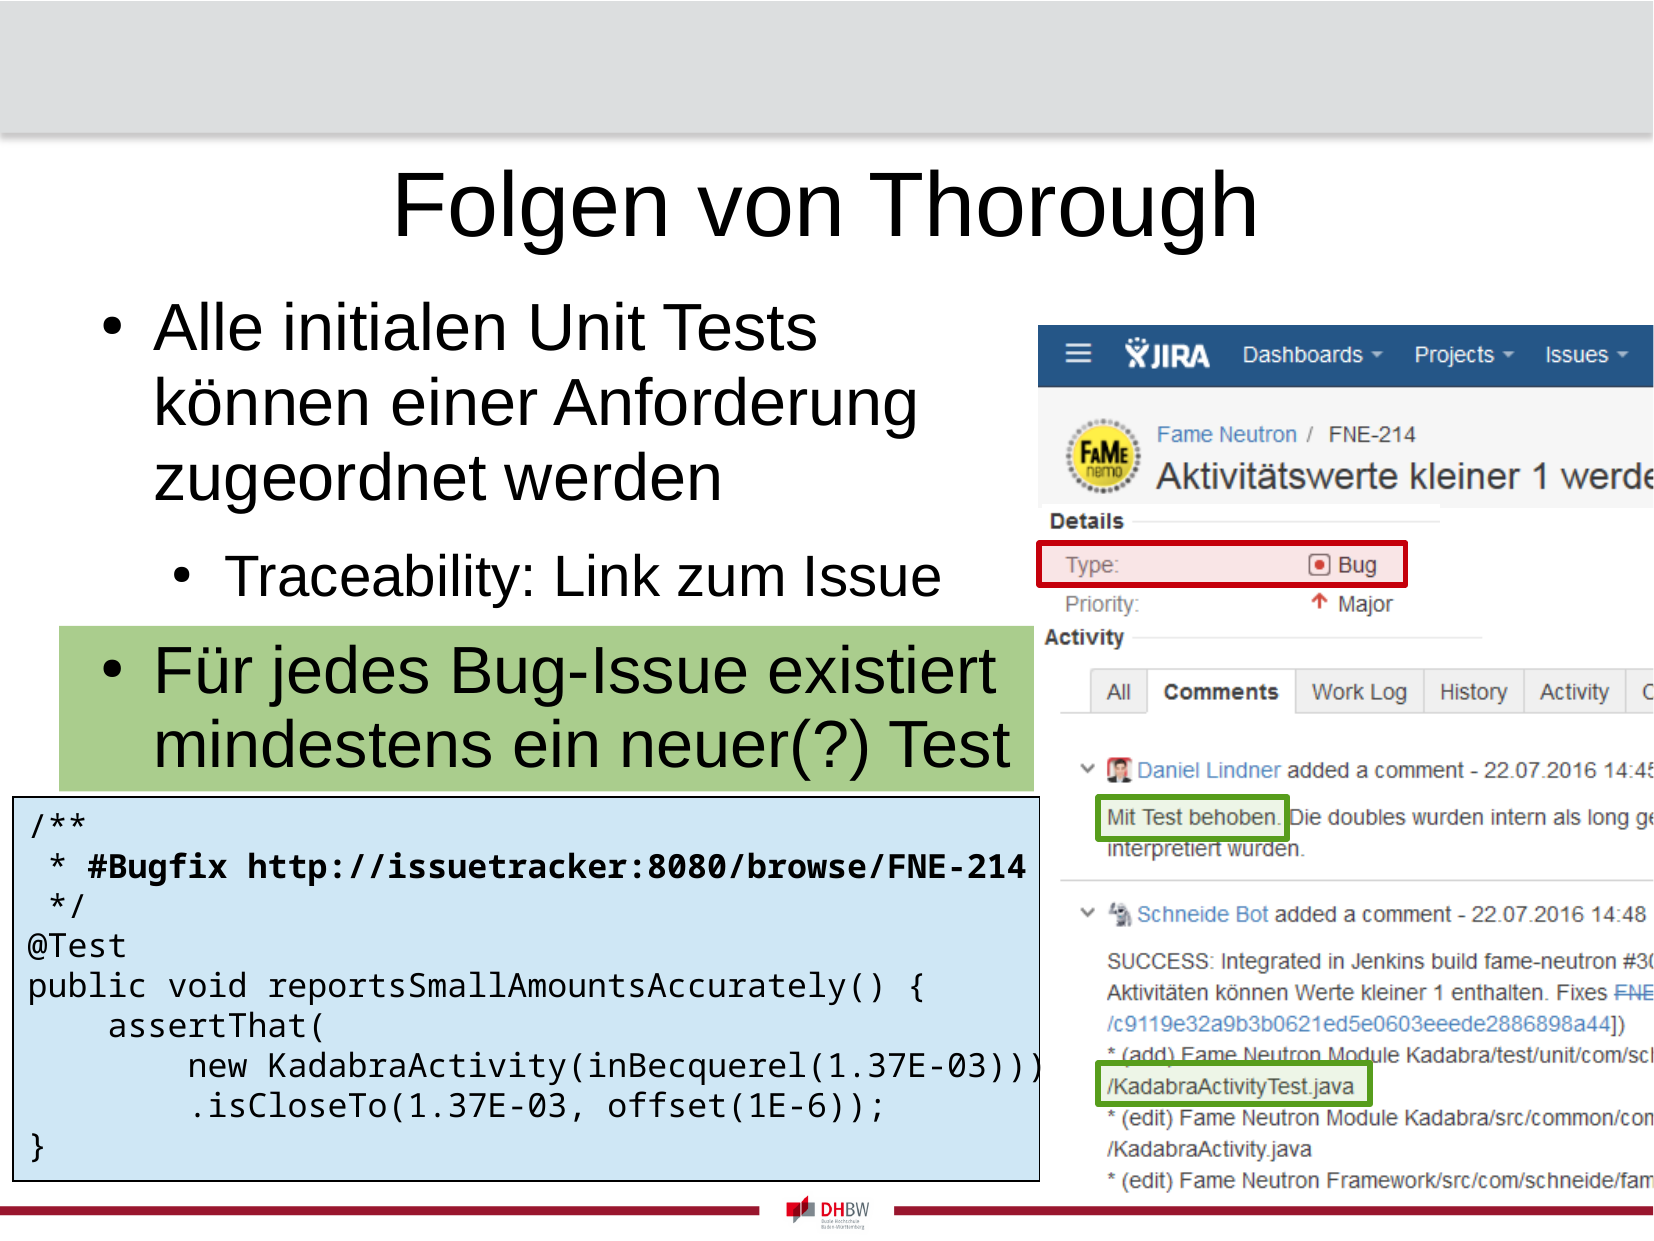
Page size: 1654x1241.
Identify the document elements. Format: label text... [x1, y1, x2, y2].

text_box [1016, 625, 1034, 792]
text_box /** * #Bugfix http://issuetracker:8080/browse/FNE-214 */ @Test public void reportsSmallAmountsAccurately() { assertThat( new KadabraActivity(inBecquerel(1.37E-03))) .isCloseTo(1.37E-03, offset(1E-6)); } [12, 797, 1040, 1182]
text_box [1039, 543, 1406, 585]
title Folgen von Thorough [82, 147, 1571, 257]
picture [0, 1, 1654, 1237]
text_box [1098, 797, 1288, 839]
text_box [59, 625, 82, 792]
text_box [1098, 1062, 1371, 1105]
list Alle initialen Unit Tests können einer Anforderung zugeordnet werden Traceability: Link zum Issue Für jedes Bug-Issue existiert mindestens ein neuer(?) Test [82, 290, 1016, 797]
